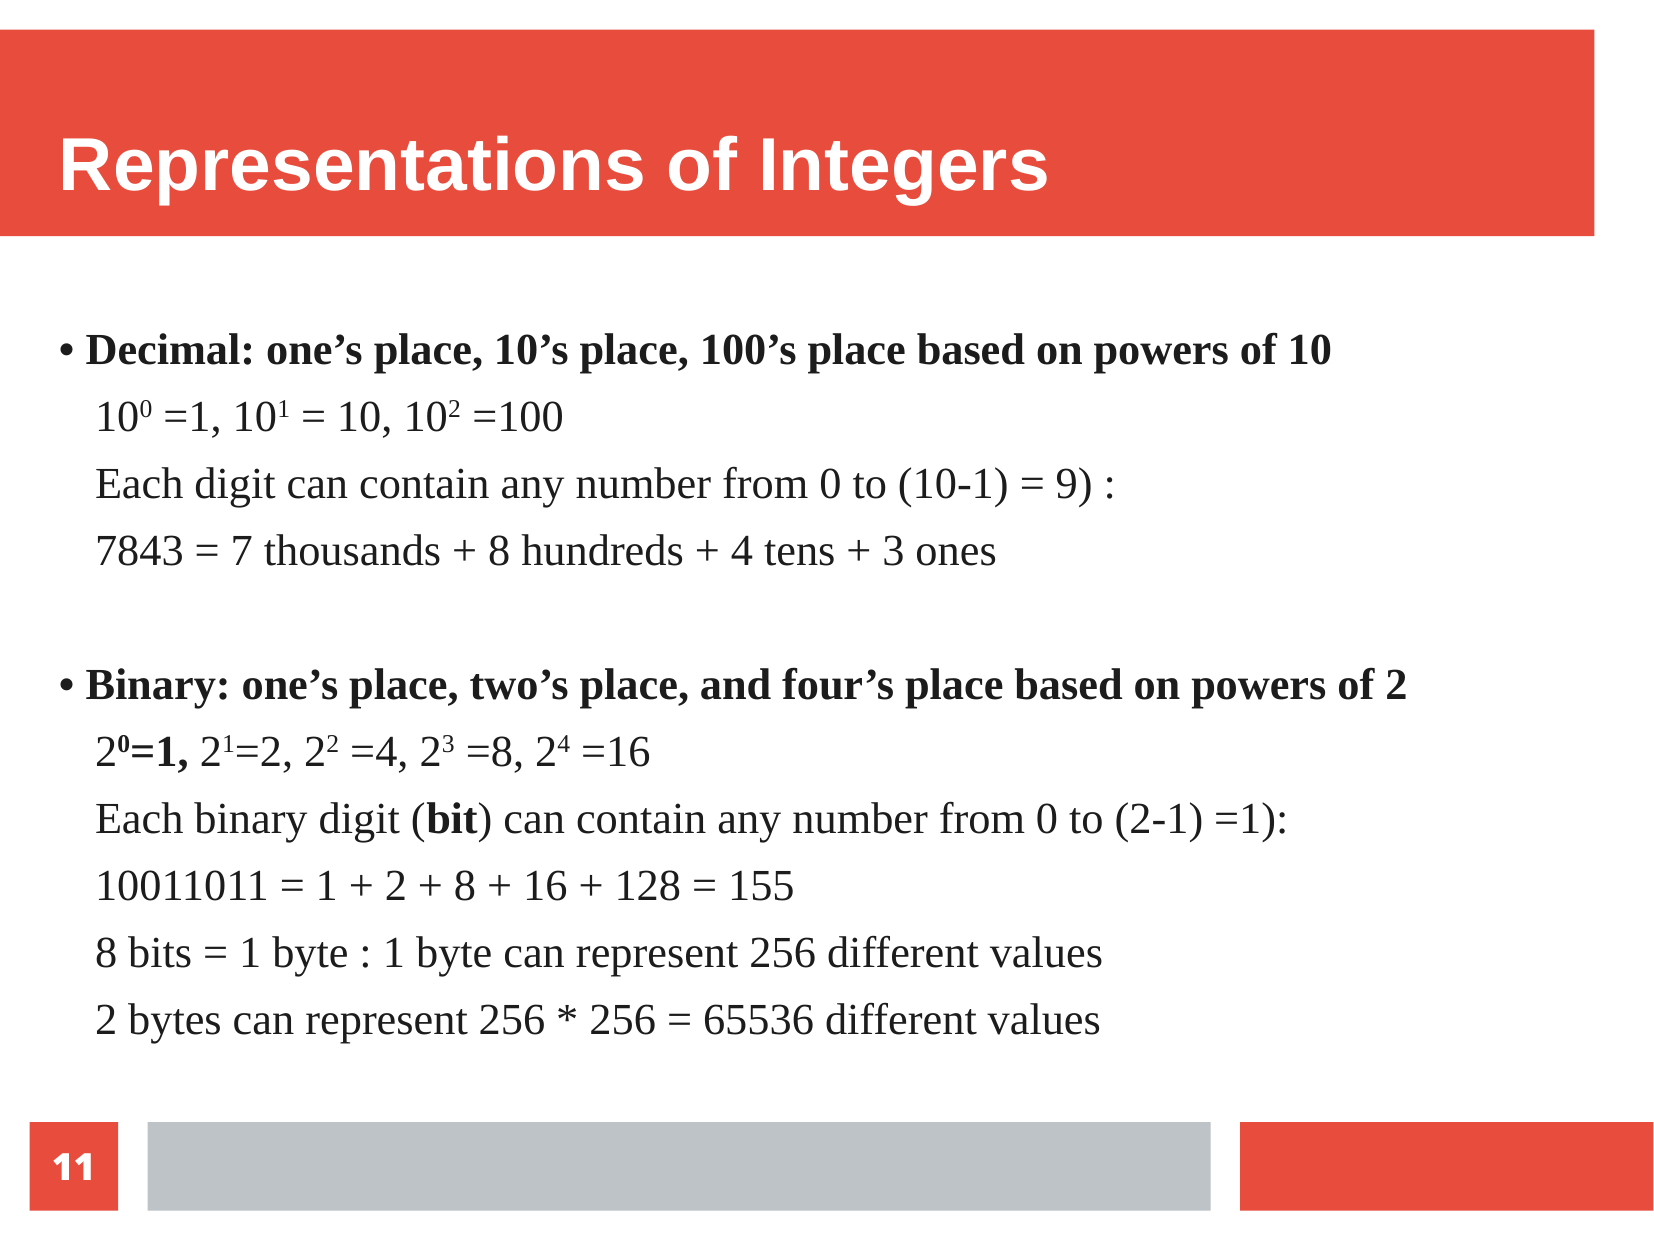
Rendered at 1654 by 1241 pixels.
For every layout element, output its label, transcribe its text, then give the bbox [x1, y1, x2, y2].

title Representations of Integers [59, 59, 1595, 207]
list • Decimal: one’s place, 10’s place, 100’s place based on powers of 10 100 =1, 101 = 10, 102 =100 Each digit can contain any number from 0 to (10-1) = 9) : 7843 = 7 thousands + 8 hundreds + 4 tens + 3 ones • Binary: one’s place, two’s place, and four’s place based on powers of 2 20=1, 21=2, 22 =4, 23 =8, 24 =16 Each binary digit (bit) can contain any number from 0 to (2-1) =1): 10011011 = 1 + 2 + 8 + 16 + 128 = 155 8 bits = 1 byte : 1 byte can represent 256 different values 2 bytes can represent 256 * 256 = 65536 different values [59, 324, 1601, 1045]
